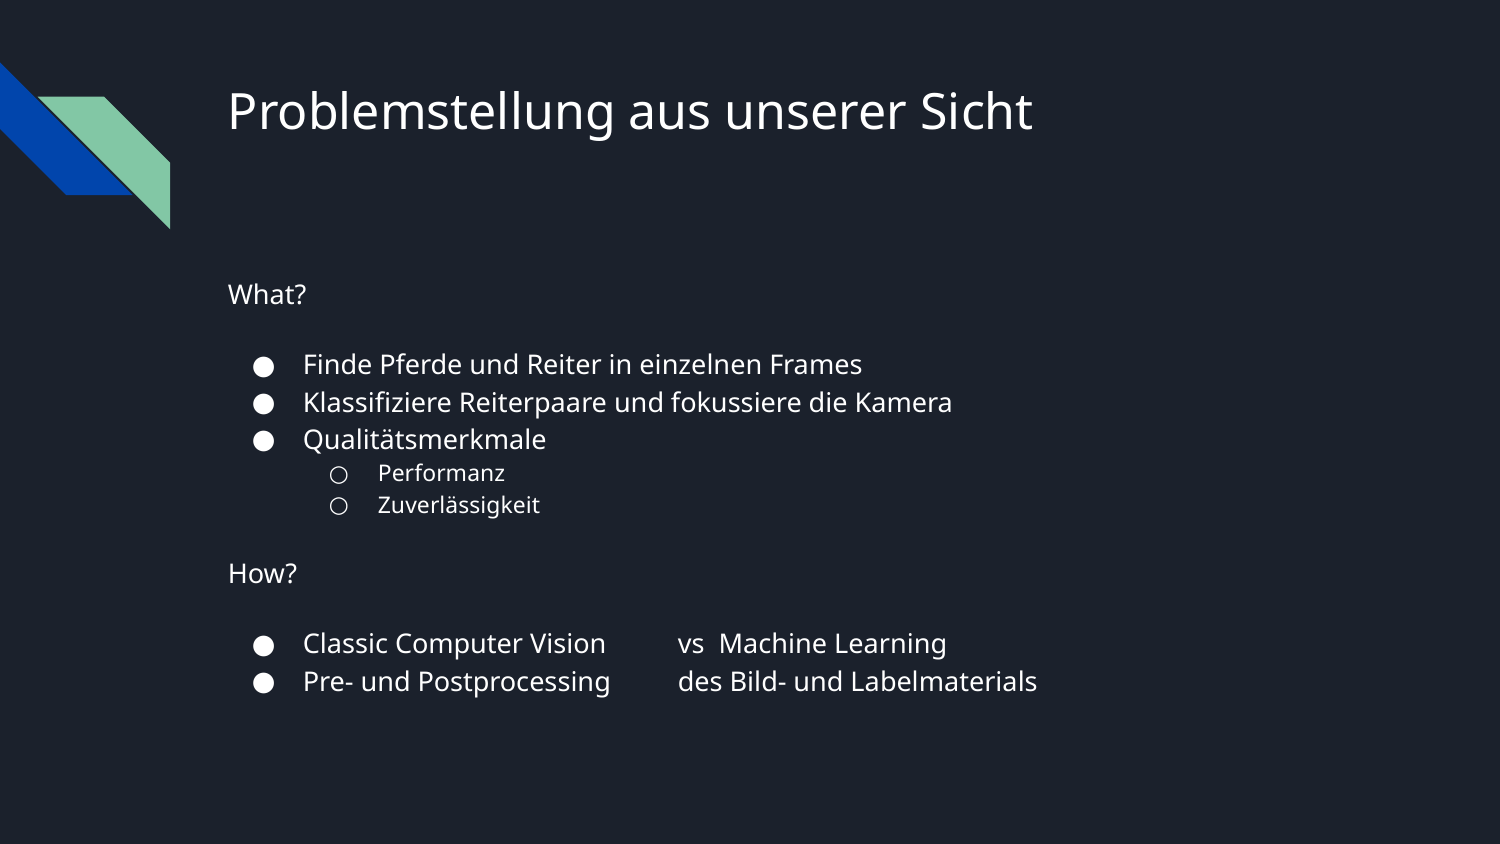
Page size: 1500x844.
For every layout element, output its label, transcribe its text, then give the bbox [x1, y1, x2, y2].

list What? Finde Pferde und Reiter in einzelnen Frames Klassifiziere Reiterpaare und fokussiere die Kamera Qualitätsmerkmale Performanz Zuverlässigkeit How? Classic Computer Vision vs Machine Learning Pre- und Postprocessing des Bild- und Labelmaterials [212, 257, 1368, 735]
title Problemstellung aus unserer Sicht [212, 64, 1368, 215]
